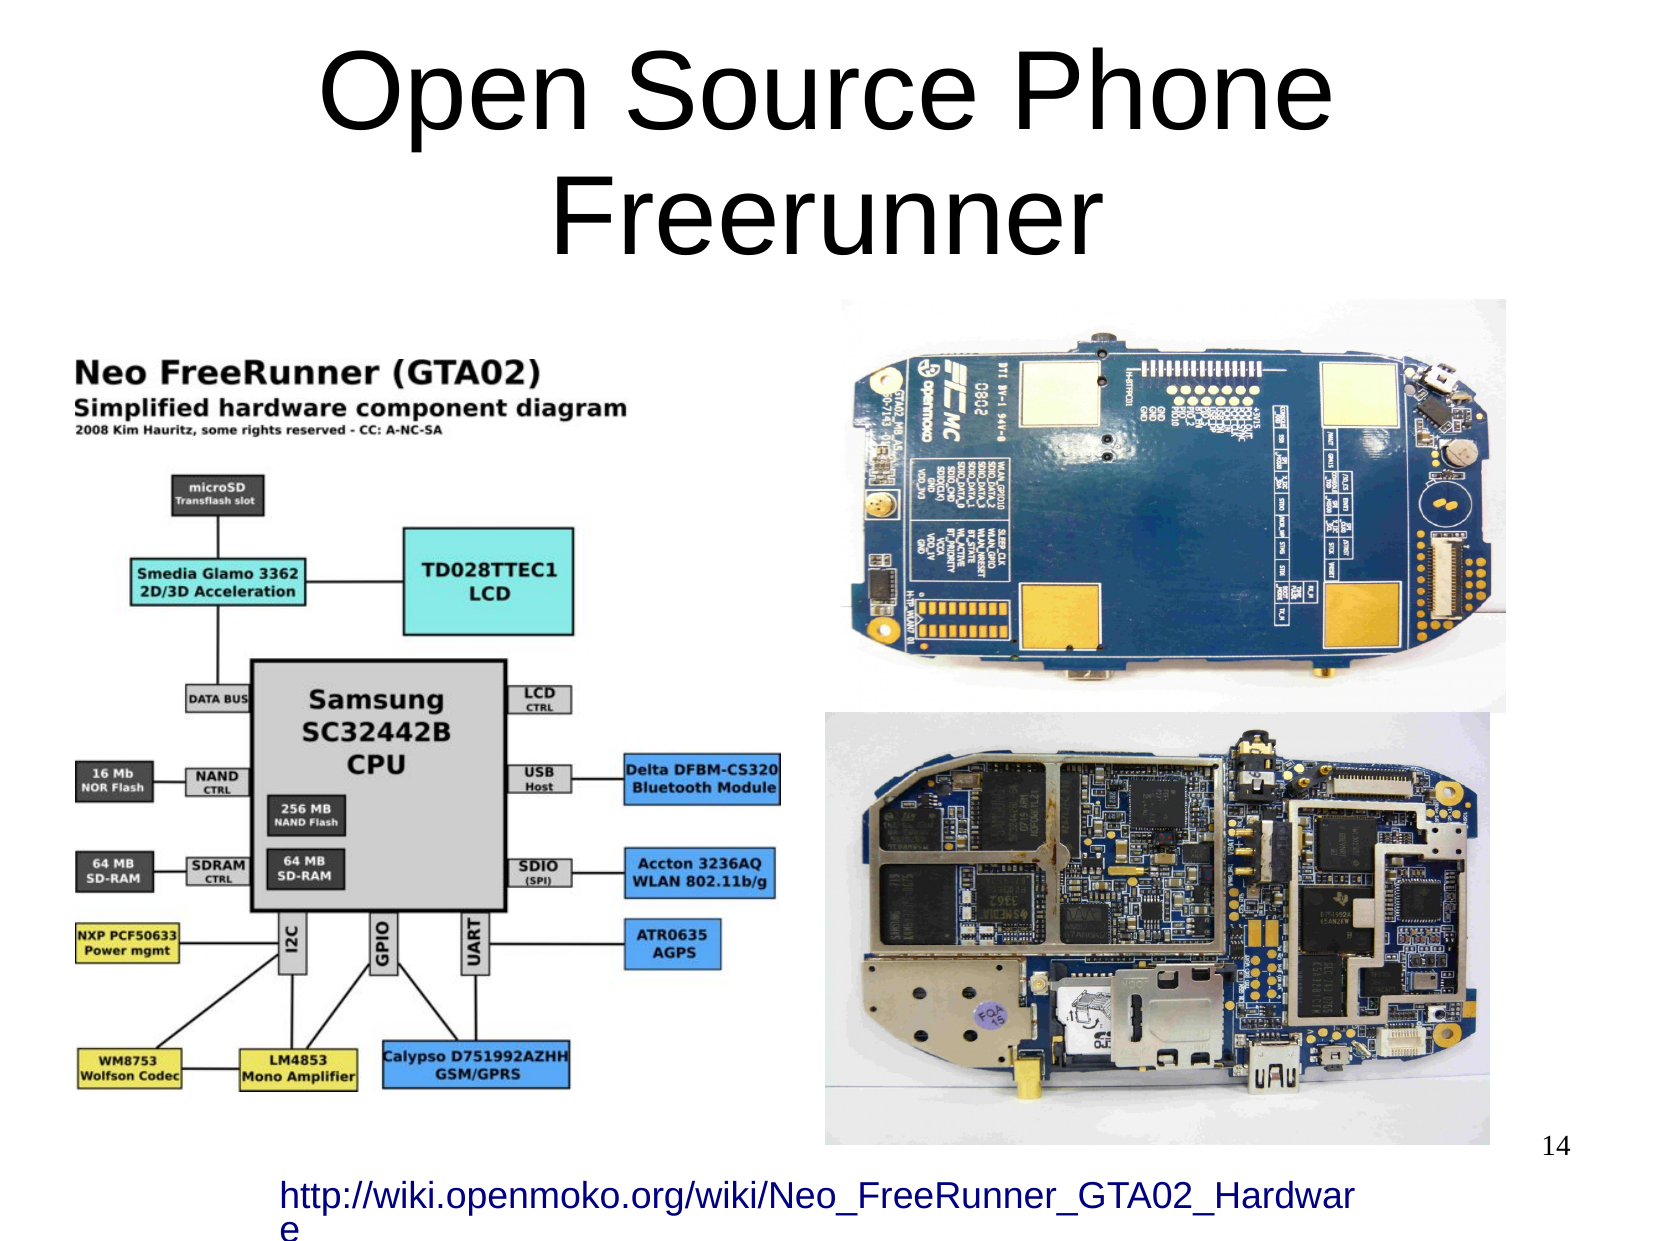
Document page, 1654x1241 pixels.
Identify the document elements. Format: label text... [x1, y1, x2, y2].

title Open Source Phone Freerunner [82, 27, 1571, 279]
picture [75, 359, 781, 1092]
text_box http://wiki.openmoko.org/wiki/Neo_FreeRunner_GTA02_Hardware [264, 1166, 1390, 1224]
picture [825, 299, 1506, 1145]
